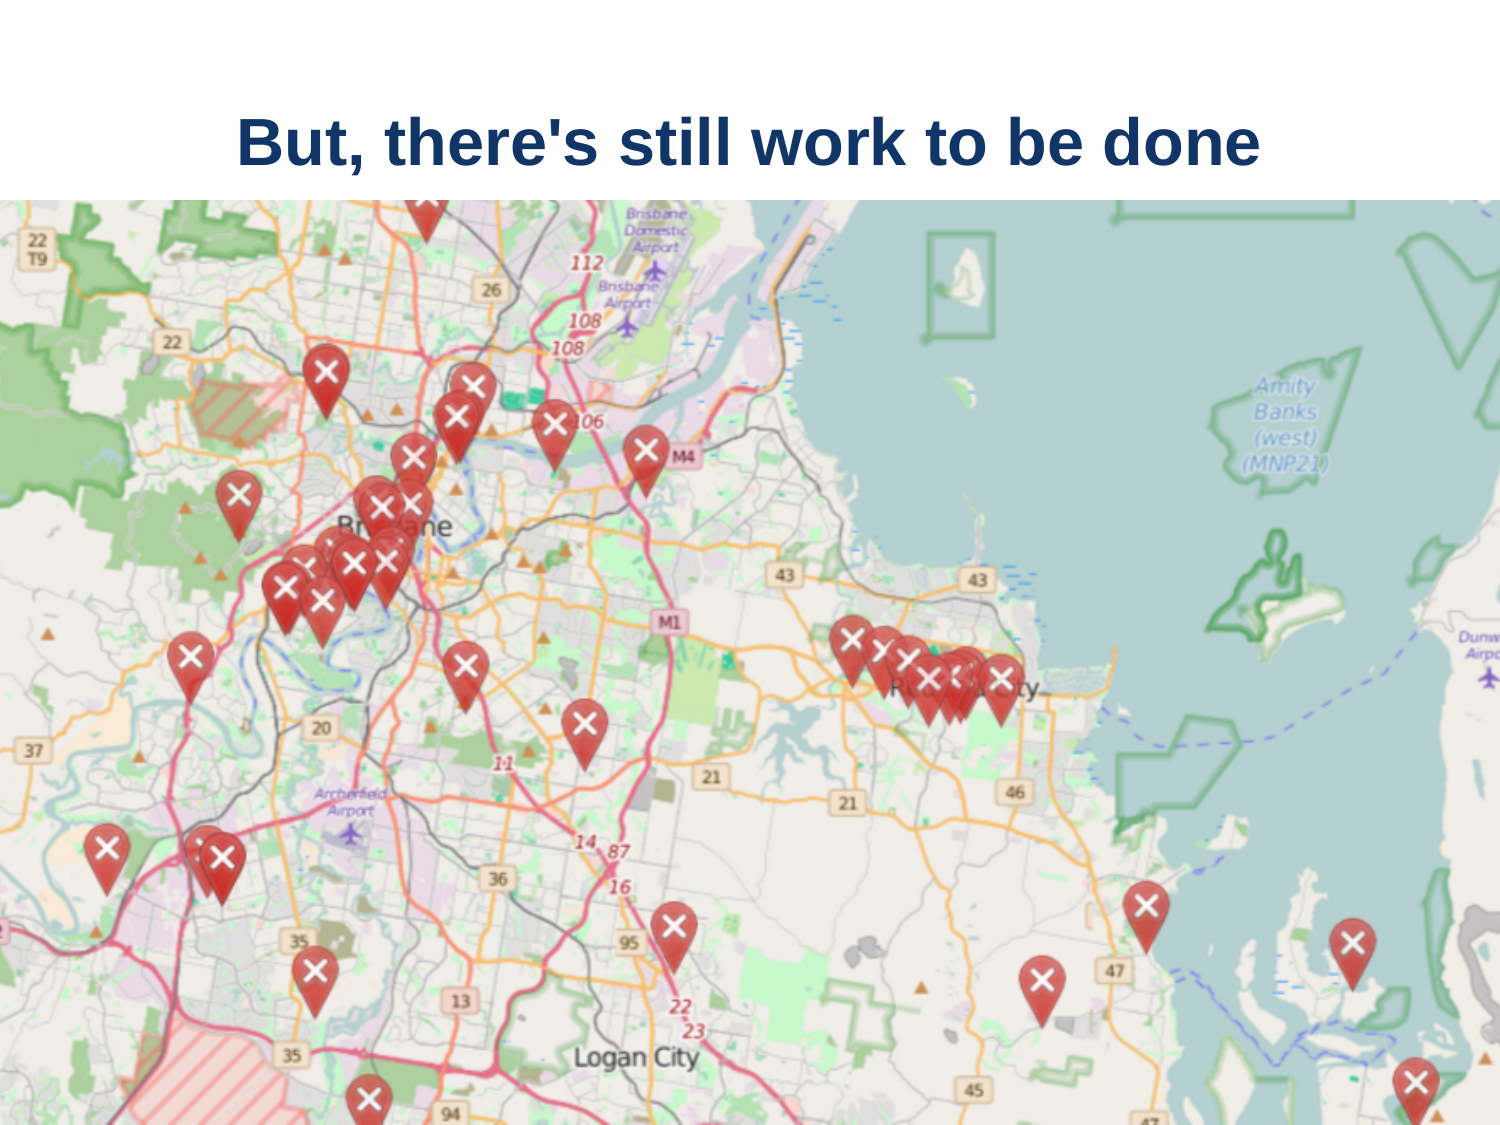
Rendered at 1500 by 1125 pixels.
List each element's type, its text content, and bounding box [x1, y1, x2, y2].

picture [0, 200, 1500, 1125]
title But, there's still work to be done [74, 44, 1425, 200]
